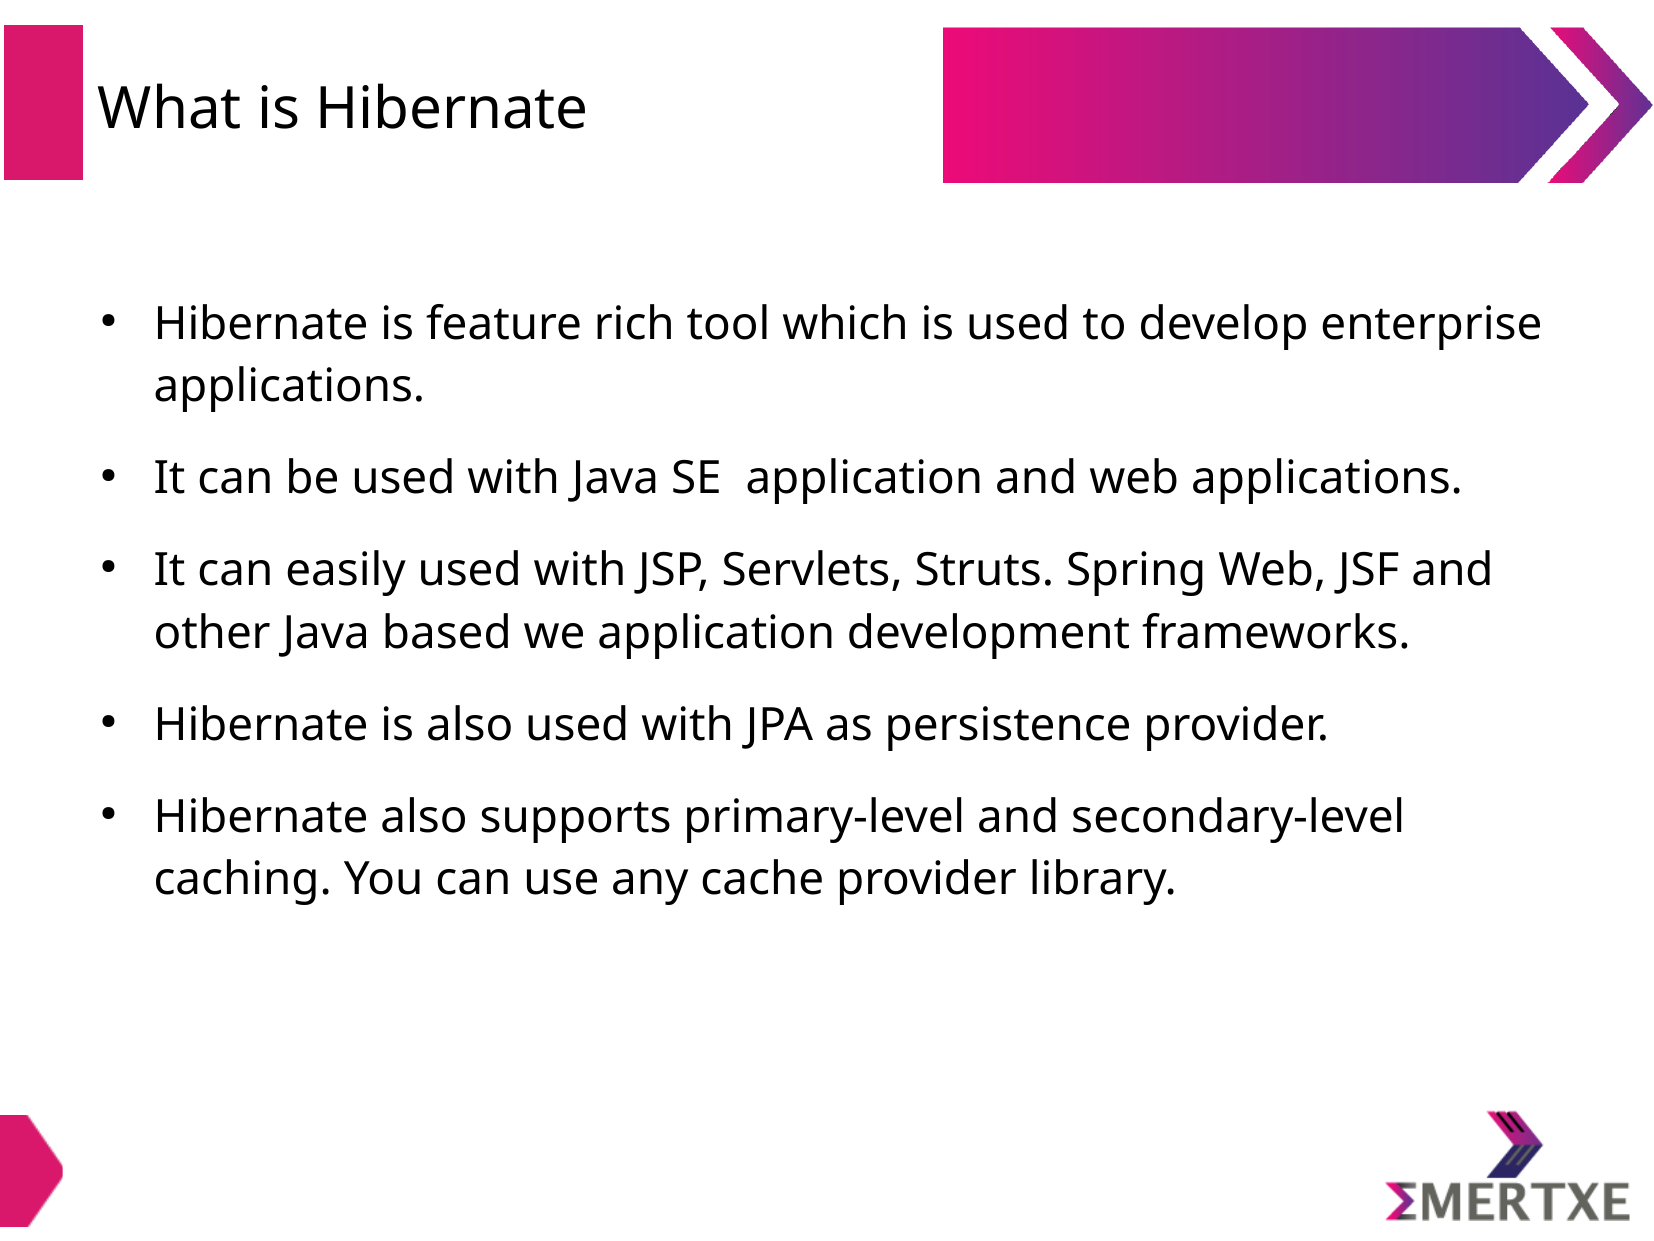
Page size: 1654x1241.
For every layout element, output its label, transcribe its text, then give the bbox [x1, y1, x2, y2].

list Hibernate is feature rich tool which is used to develop enterprise applications. It can be used with Java SE application and web applications. It can easily used with JSP, Servlets, Struts. Spring Web, JSF and other Java based we application development frameworks. Hibernate is also used with JPA as persistence provider. Hibernate also supports primary-level and secondary-level caching. You can use any cache provider library. [82, 290, 1571, 1010]
picture [1571, 27, 1653, 183]
picture [1385, 1107, 1631, 1221]
title What is Hibernate [82, 2, 1571, 210]
